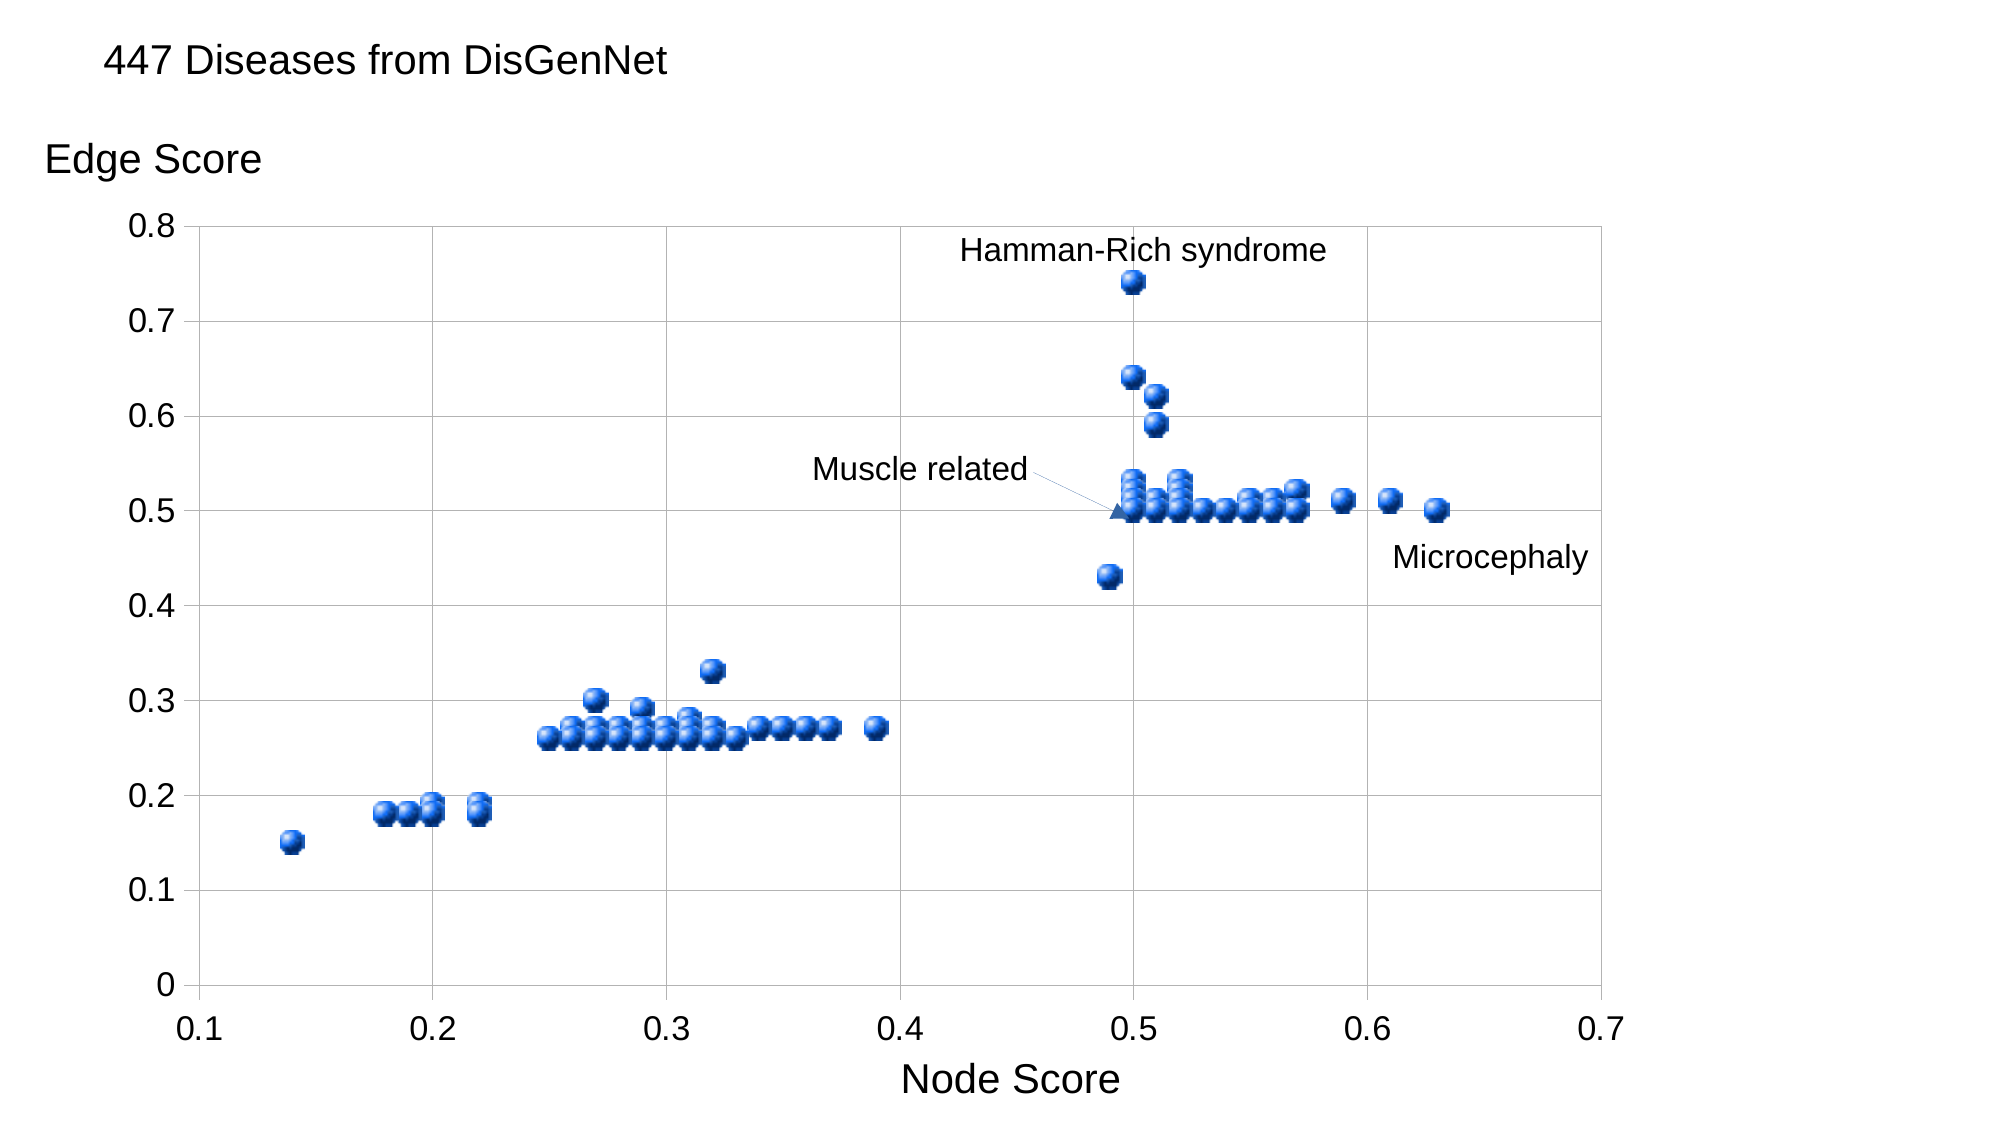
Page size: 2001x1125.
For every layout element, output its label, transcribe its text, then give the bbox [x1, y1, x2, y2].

text_box Microcephaly [1377, 531, 1625, 621]
text_box Muscle related [797, 442, 1044, 532]
text_box Node Score [885, 1048, 1152, 1125]
text_box Edge Score [29, 128, 296, 237]
text_box 447 Diseases from DisGenNet [88, 29, 1442, 91]
text_box Hamman-Rich syndrome [944, 224, 1352, 313]
picture [128, 206, 1625, 1049]
